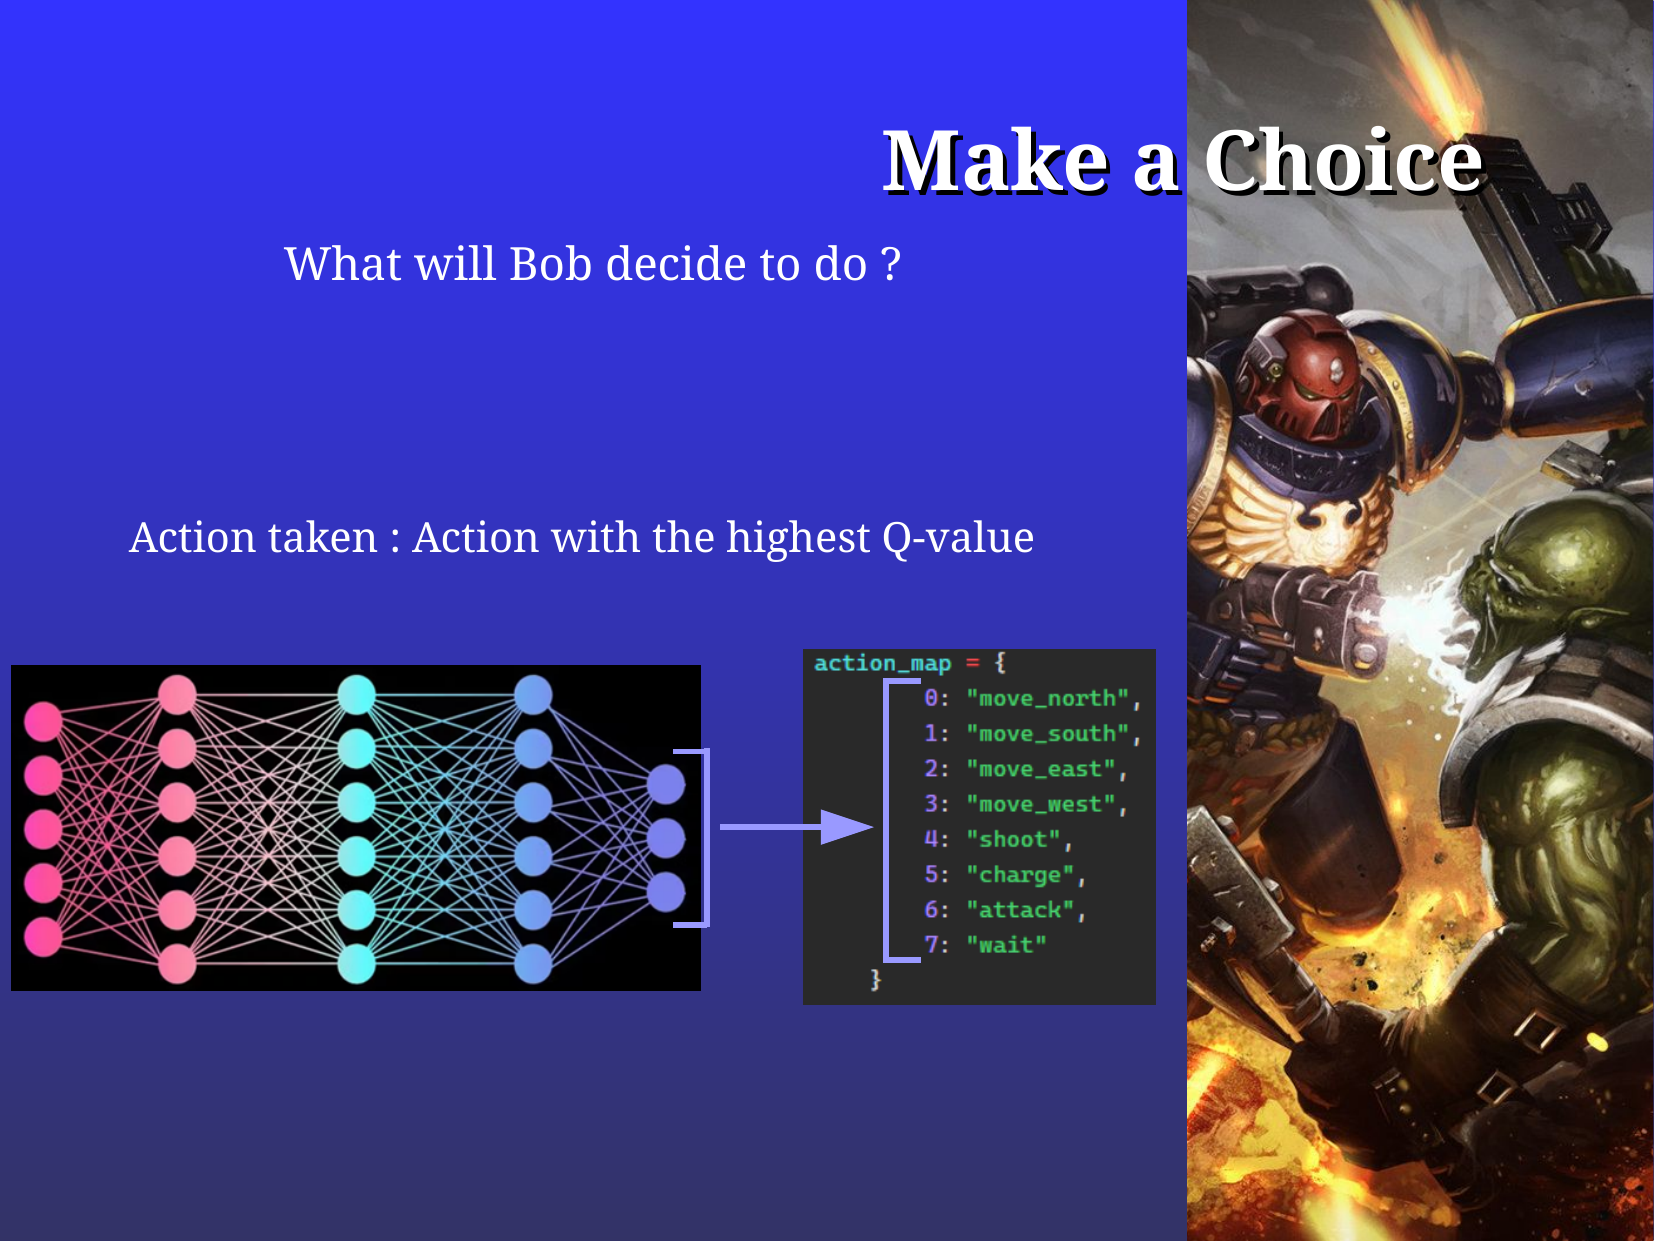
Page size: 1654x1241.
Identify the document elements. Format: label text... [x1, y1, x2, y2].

text_box Make a Choice [0, 94, 1501, 204]
picture [803, 649, 1156, 1005]
picture [1187, 0, 1654, 1241]
picture [11, 665, 701, 991]
text_box Action taken : Action with the highest Q-value [0, 496, 1176, 568]
text_box What will Bob decide to do ? [30, 224, 1156, 296]
